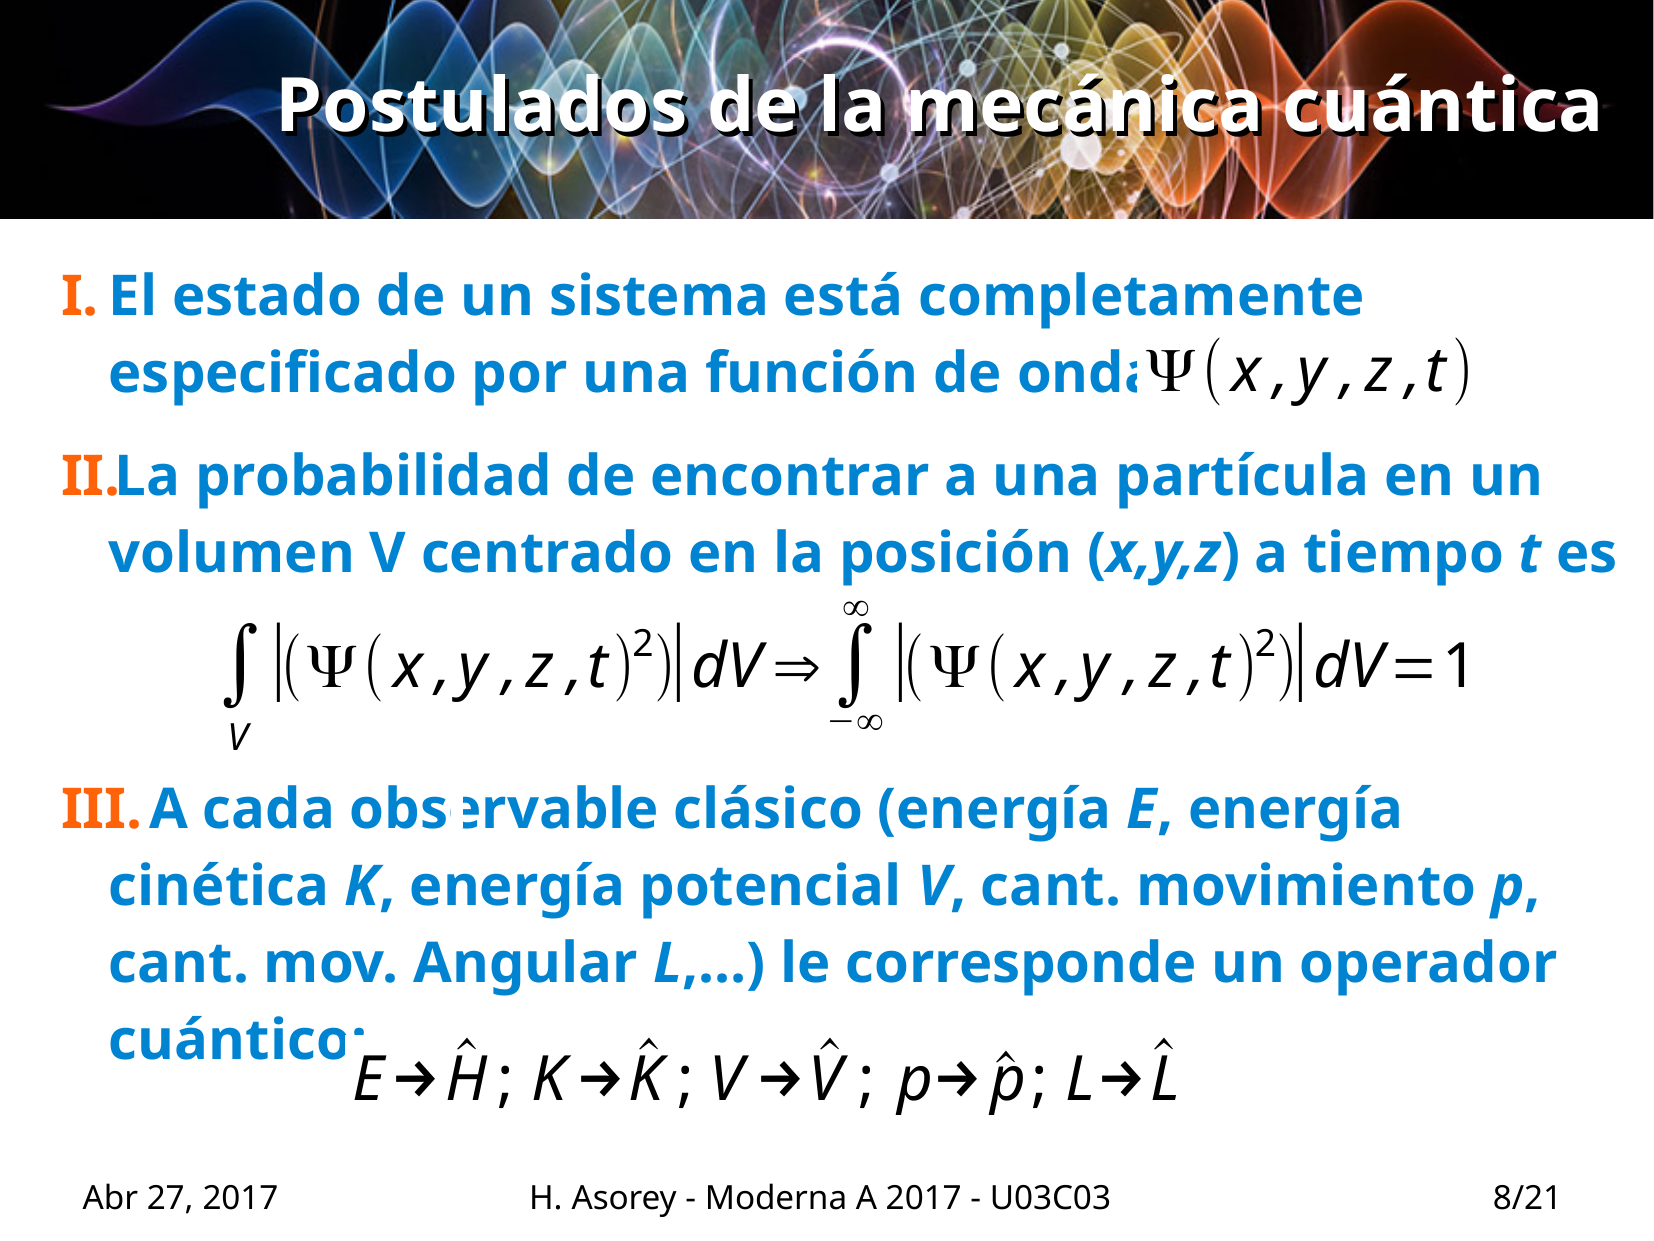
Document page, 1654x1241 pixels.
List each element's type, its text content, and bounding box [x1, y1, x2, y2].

chart [345, 1035, 1187, 1116]
picture [0, 0, 1654, 219]
chart [208, 600, 1471, 829]
list El estado de un sistema está completamente especificado por una función de onda La probabilidad de encontrar a una partícula en un volumen V centrado en la posición (x,y,z) a tiempo t es A cada observable clásico (energía E, energía cinética K, energía potencial V, cant. movimiento p, cant. mov. Angular L,…) le corresponde un operador cuántico: [45, 255, 1621, 1156]
title Postulados de la mecánica cuántica [45, 15, 1606, 191]
chart [1137, 330, 1479, 408]
